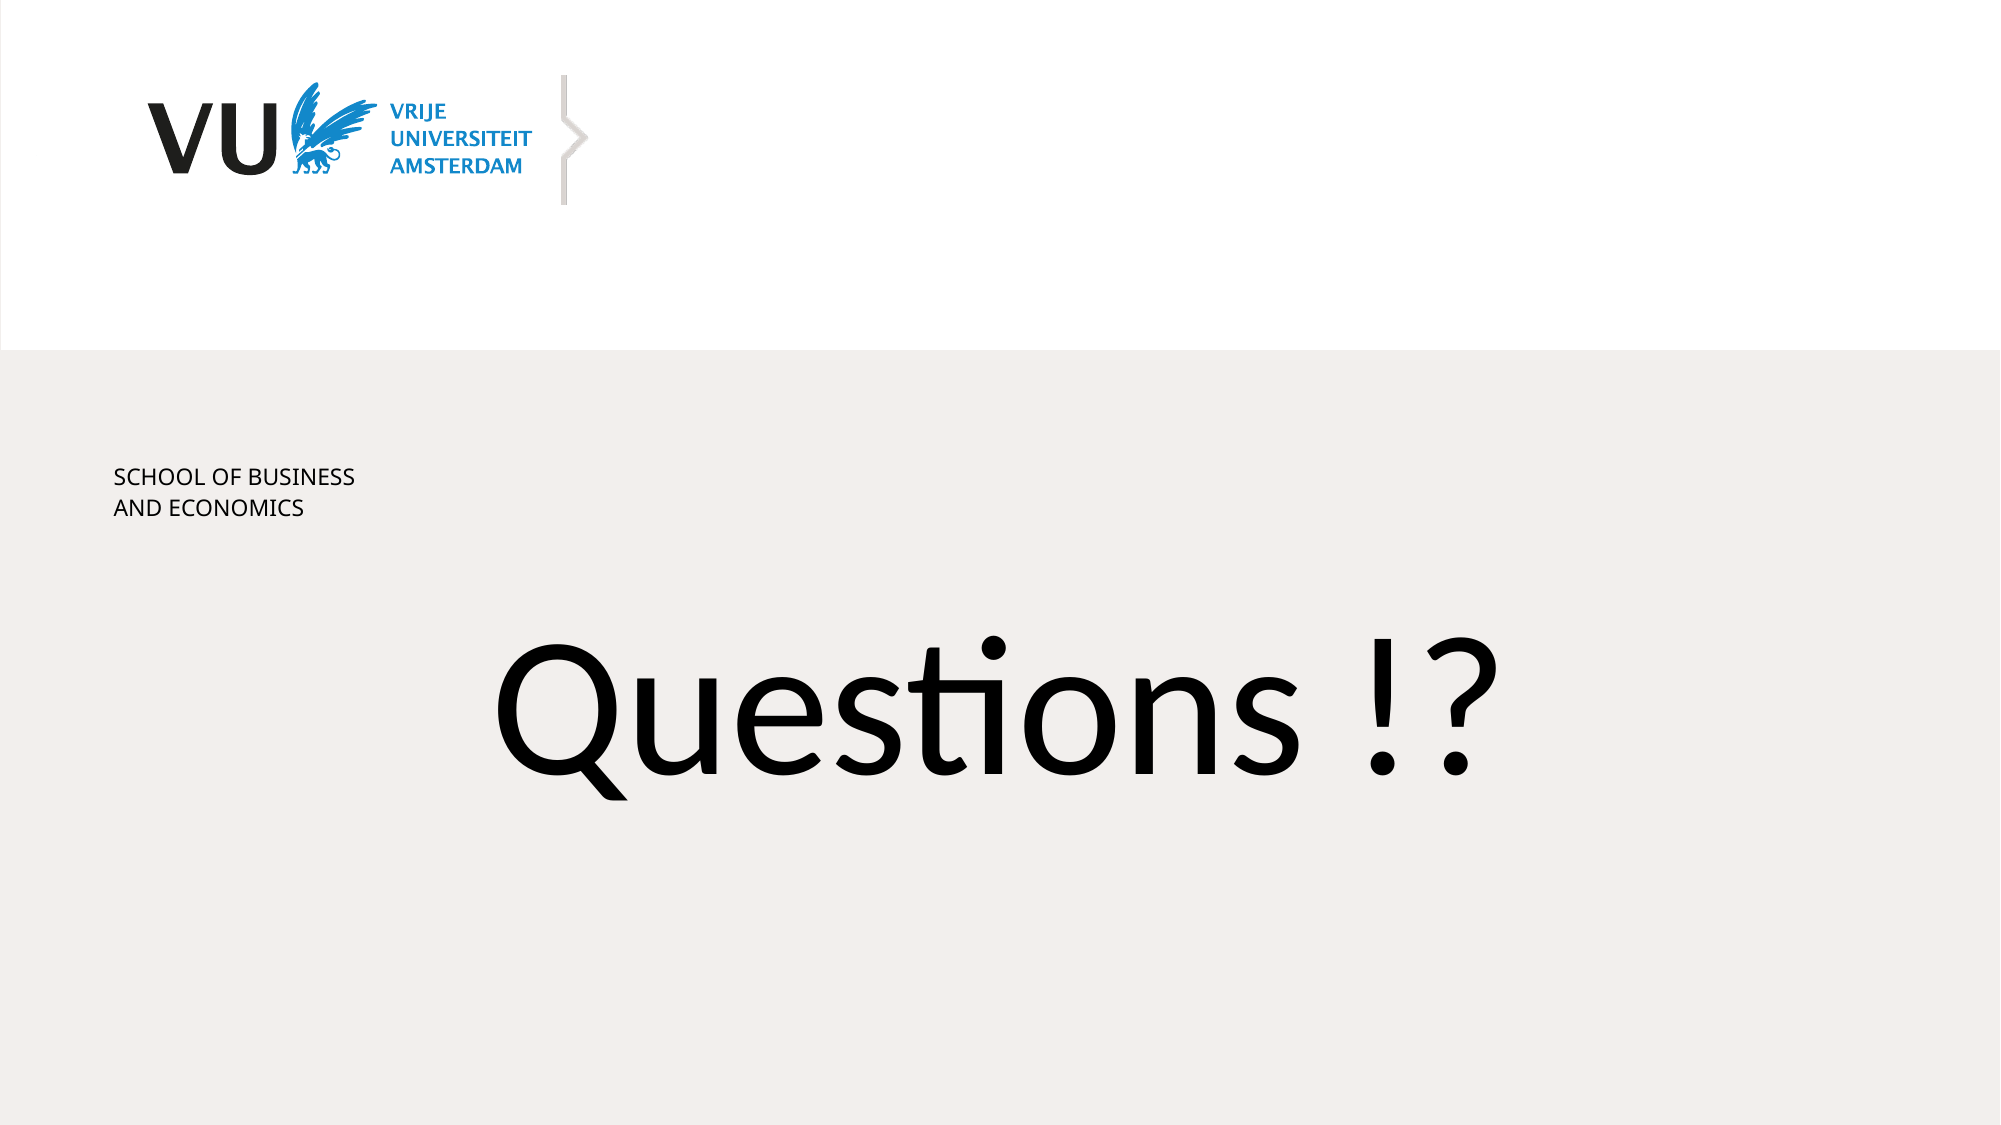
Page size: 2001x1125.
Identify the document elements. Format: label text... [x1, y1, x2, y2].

text_box Questions !? [399, 567, 1601, 822]
list School of business And economics [561, 74, 1038, 204]
